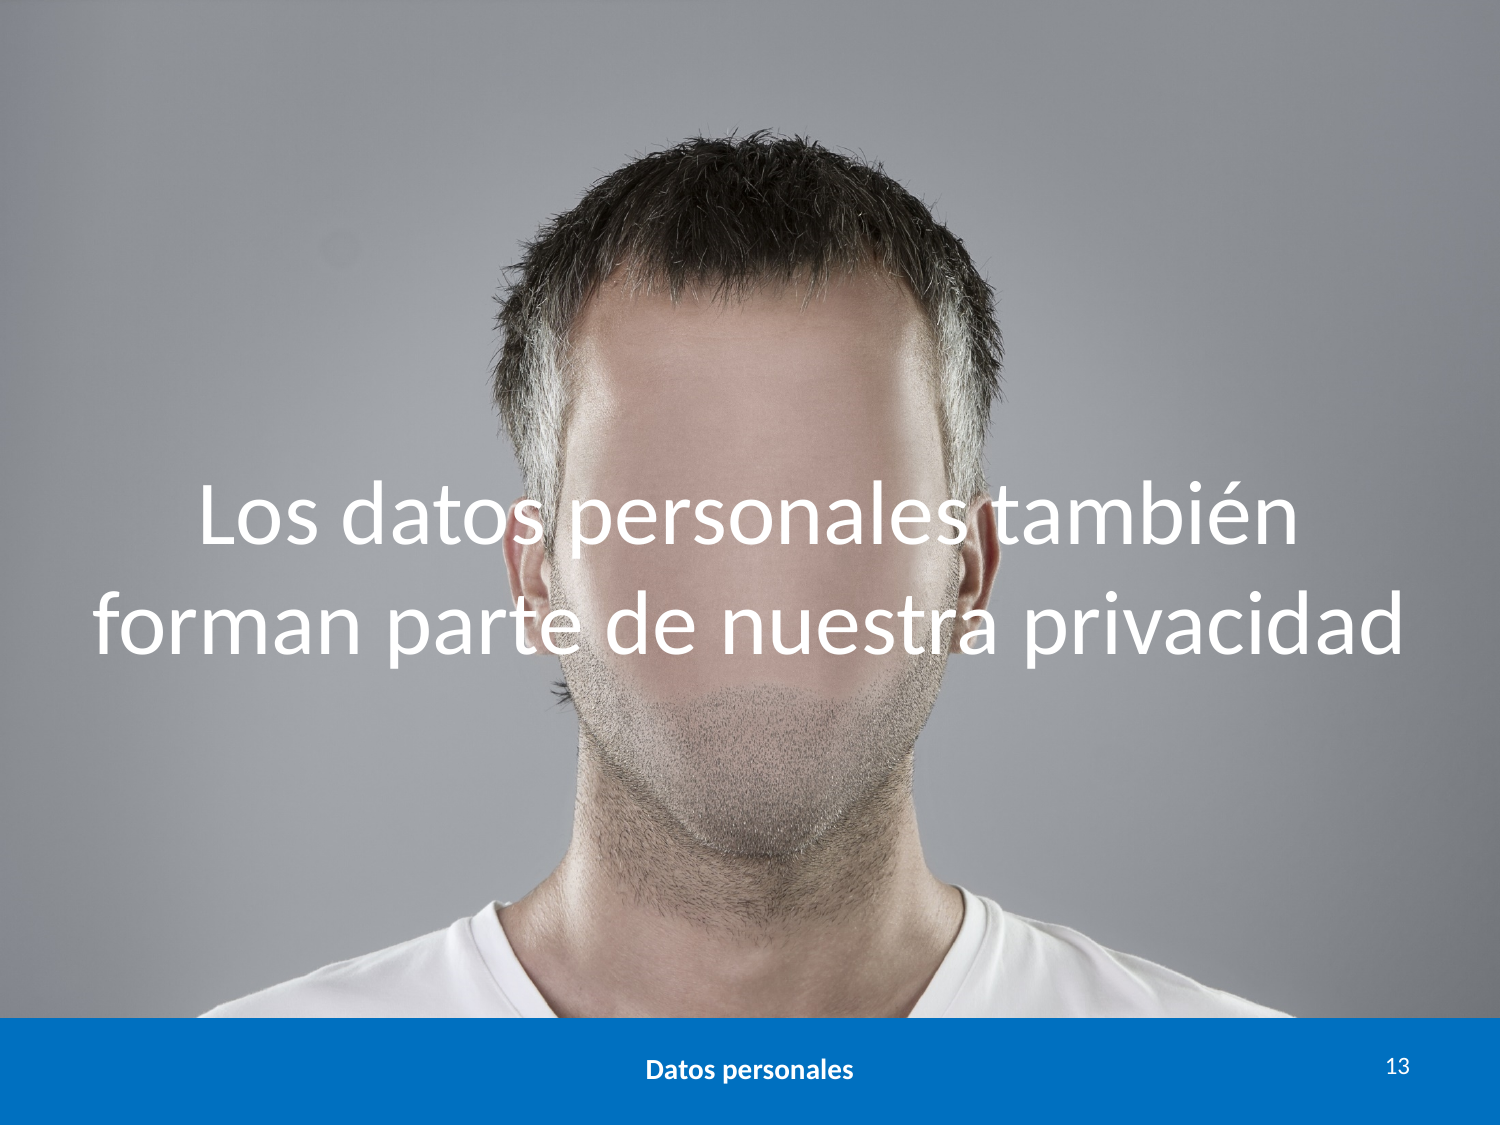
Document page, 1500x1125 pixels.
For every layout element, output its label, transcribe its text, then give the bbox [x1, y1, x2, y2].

slide_number 14 [1074, 1042, 1425, 1103]
title Los datos personales también forman parte de nuestra privacidad [75, 468, 1425, 657]
footer Datos personales [478, 1042, 1022, 1103]
picture [0, 0, 1500, 1018]
